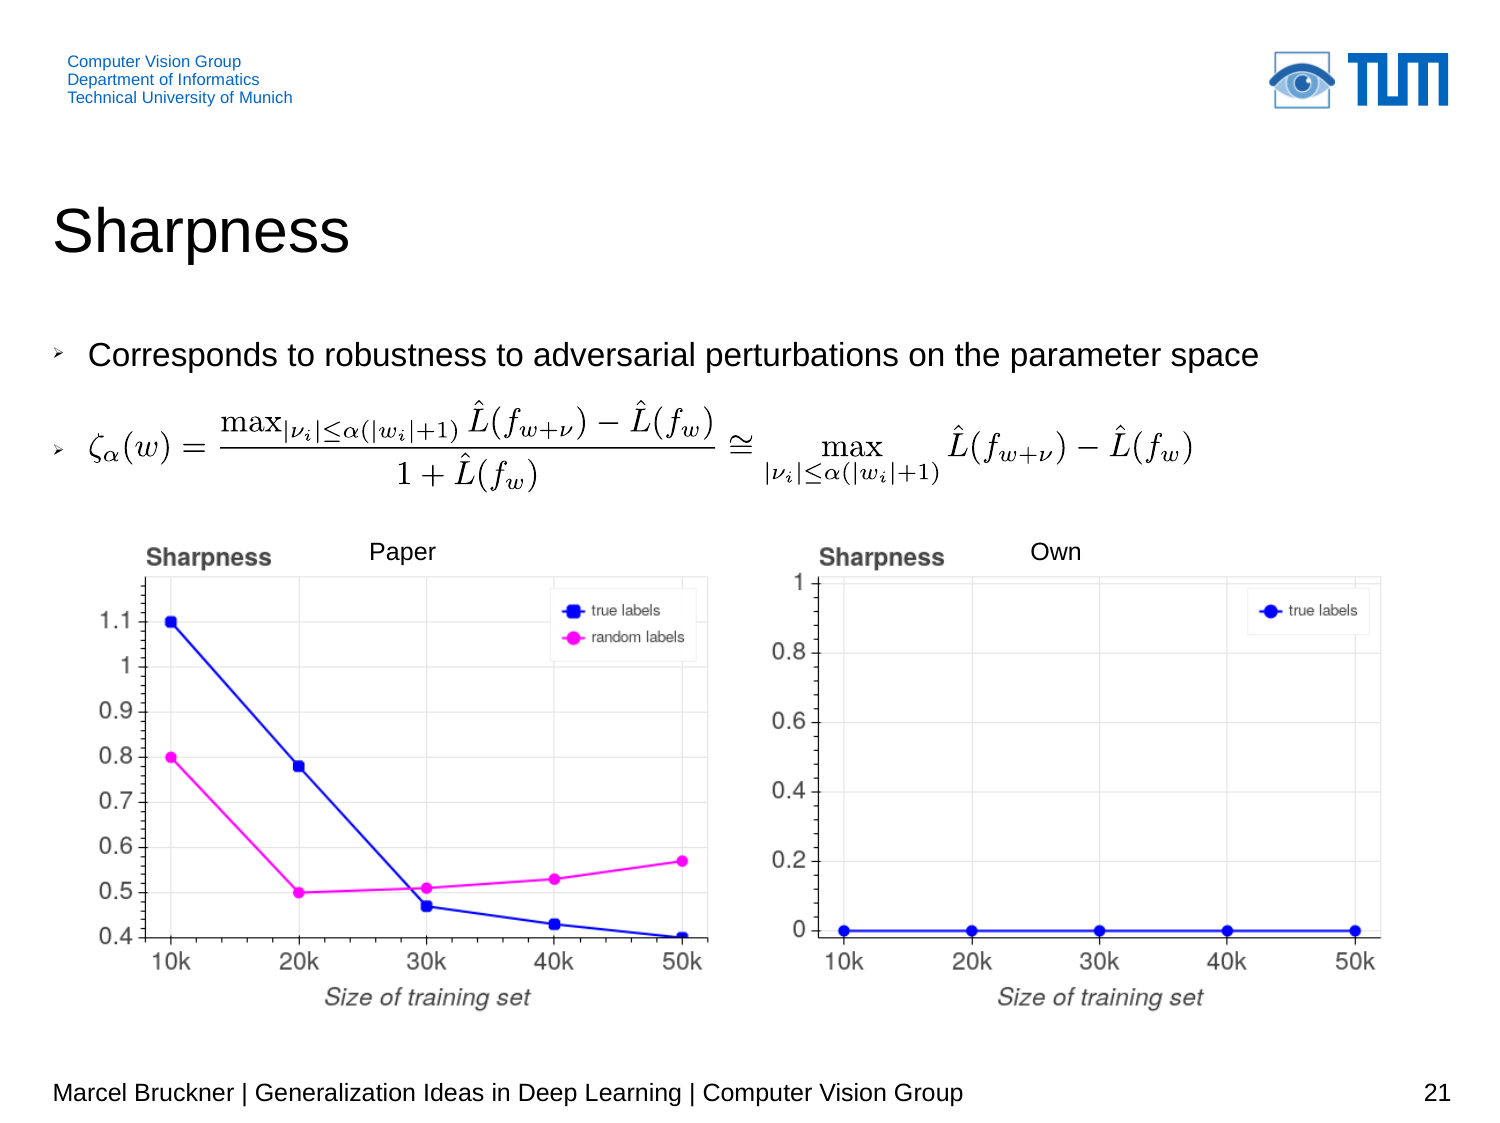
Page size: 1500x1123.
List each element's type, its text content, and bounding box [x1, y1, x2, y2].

picture [767, 530, 1415, 1016]
text_box Paper [354, 530, 473, 574]
title Sharpness [52, 195, 1453, 266]
text_box Own [1015, 530, 1134, 574]
text_box [89, 399, 1192, 493]
picture [1269, 47, 1335, 113]
list Corresponds to robustness to adversarial perturbations on the parameter space [52, 330, 1453, 508]
picture [94, 530, 742, 1016]
